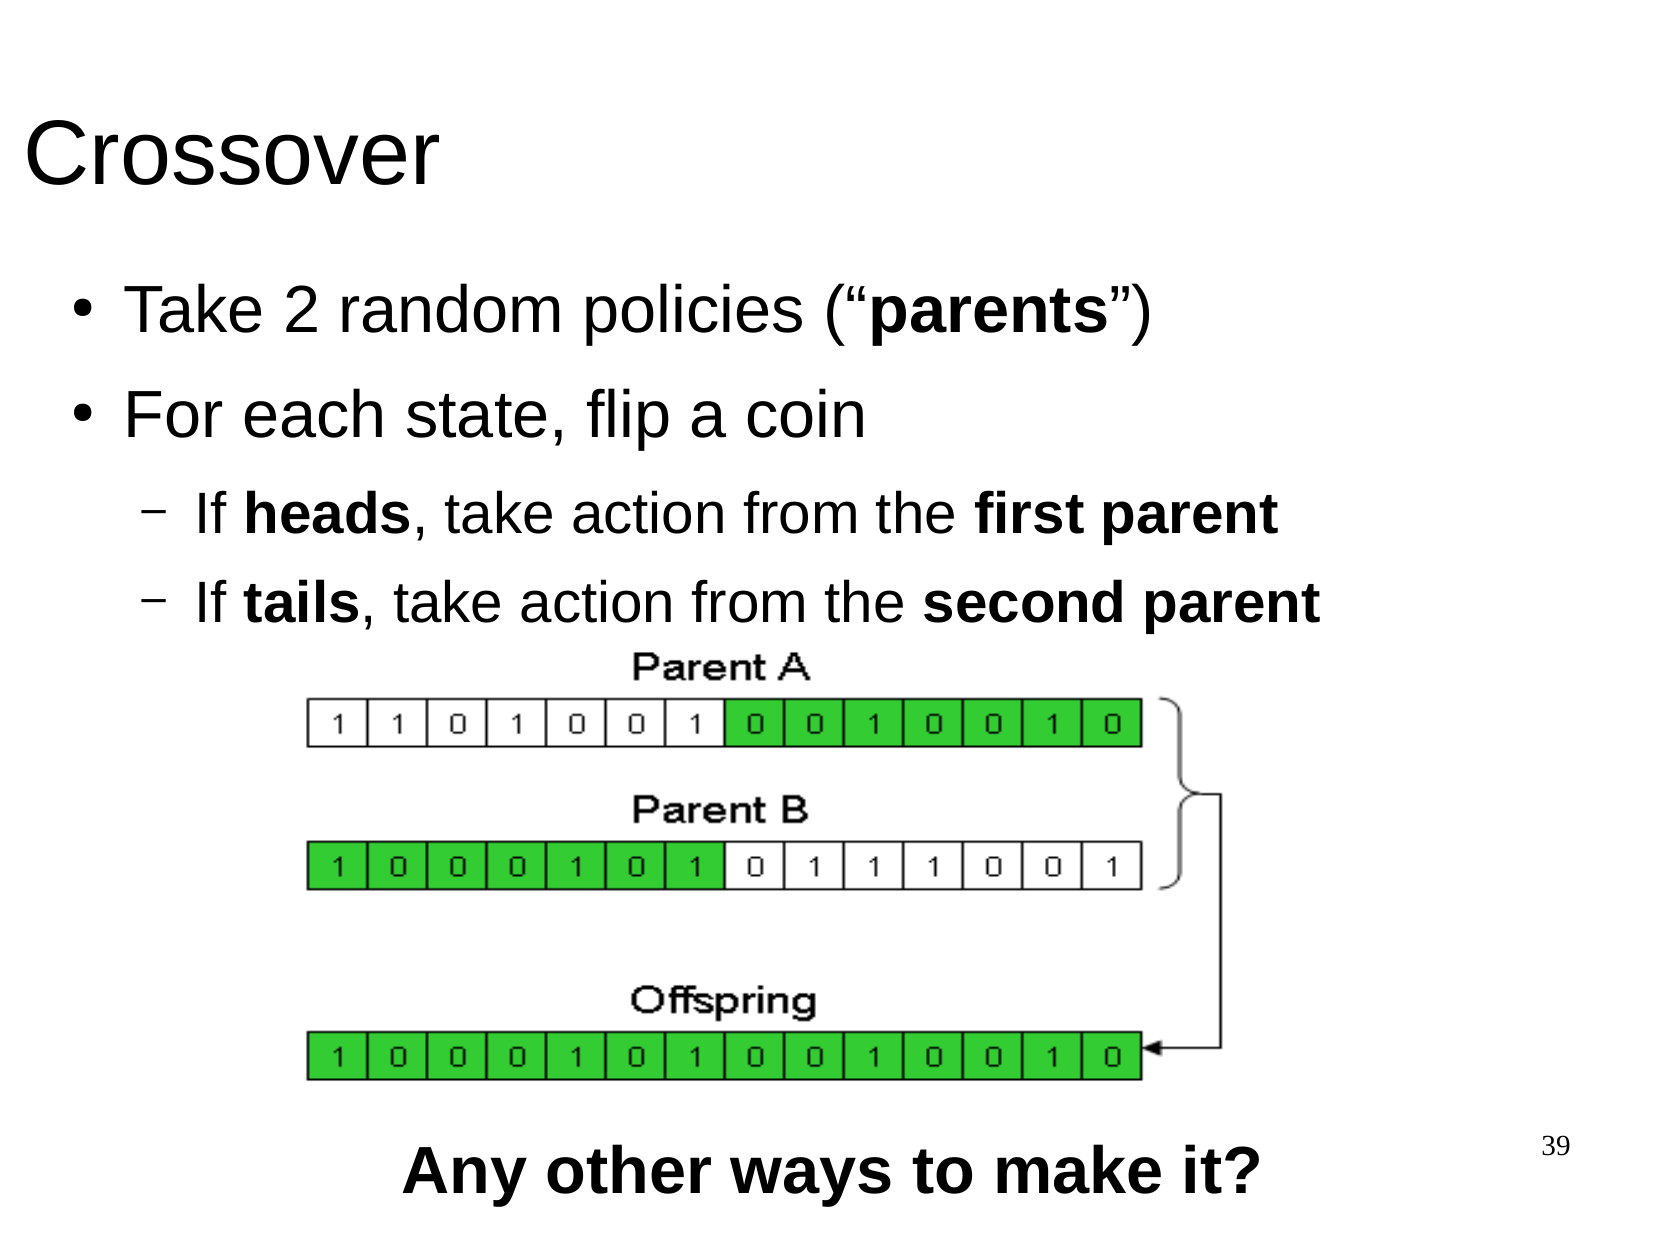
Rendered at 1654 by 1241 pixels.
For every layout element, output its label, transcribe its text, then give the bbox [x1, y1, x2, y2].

list Take 2 random policies (“parents”) For each state, flip a coin If heads, take action from the first parent If tails, take action from the second parent Any other ways to make it? [53, 272, 1542, 1241]
picture [300, 645, 1235, 1087]
title Crossover [23, 49, 1512, 257]
